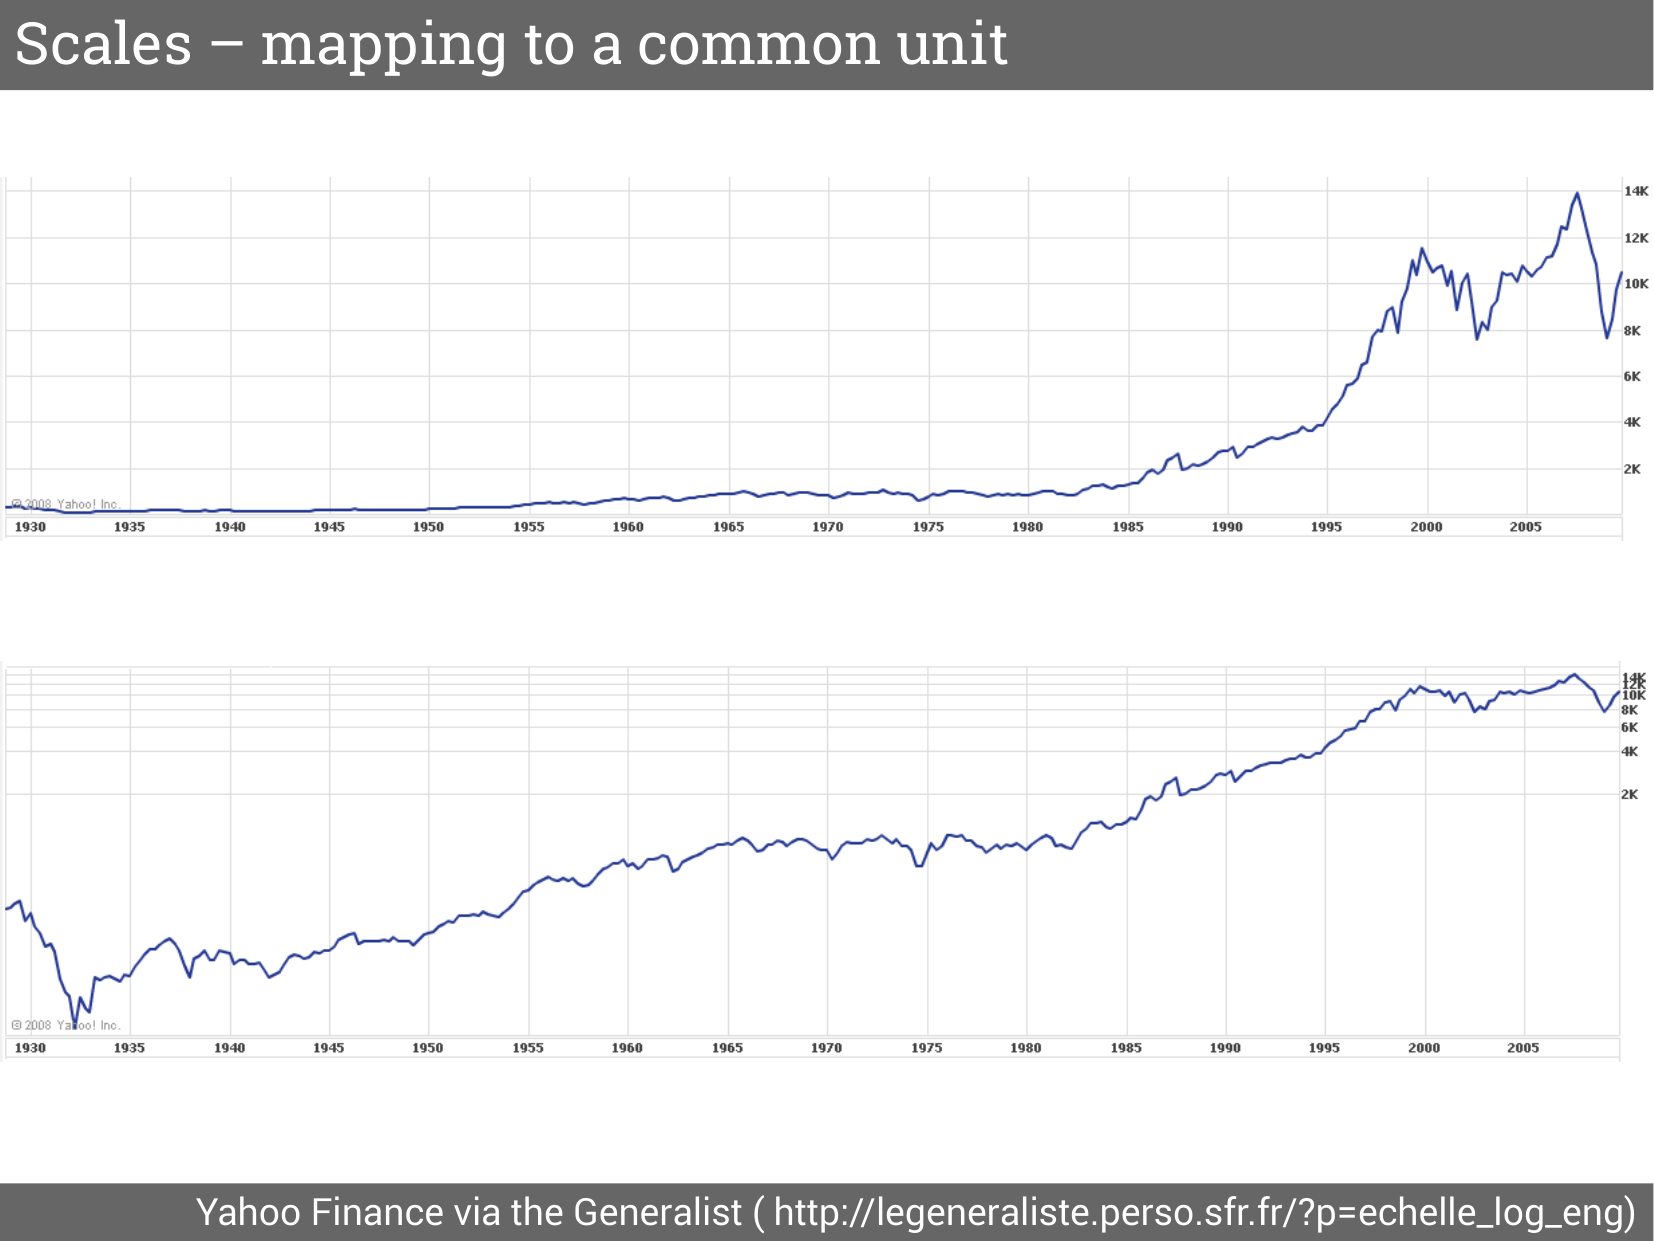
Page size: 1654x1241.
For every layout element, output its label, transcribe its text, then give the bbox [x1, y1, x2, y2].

text_box Scales – mapping to a common unit [0, 0, 1654, 89]
picture [0, 661, 1654, 1062]
text_box Yahoo Finance via the Generalist ( http://legeneraliste.perso.sfr.fr/?p=echelle_log_eng) [0, 1183, 1654, 1241]
picture [0, 177, 1654, 541]
